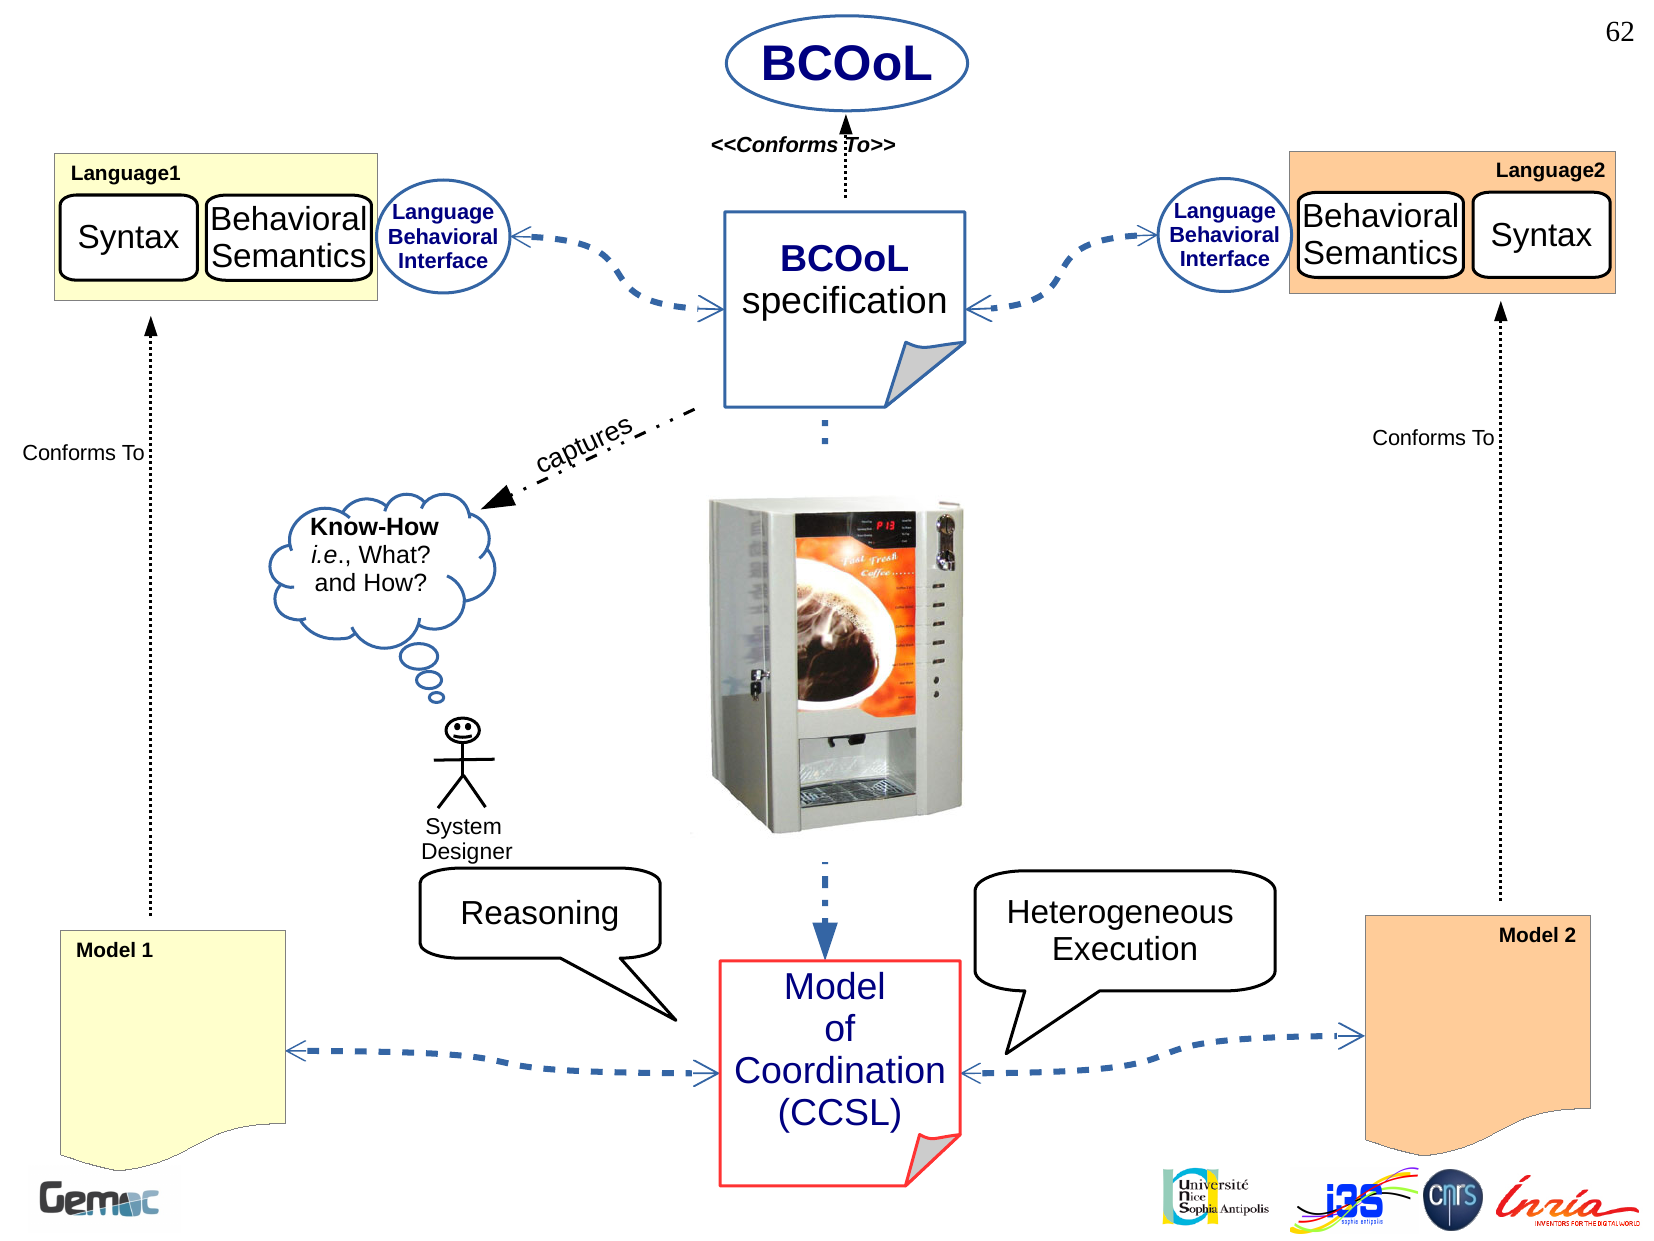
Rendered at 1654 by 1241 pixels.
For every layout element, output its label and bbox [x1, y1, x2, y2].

text_box [1158, 151, 1634, 294]
text_box [416, 671, 442, 689]
text_box [7, 433, 226, 598]
text_box [400, 643, 438, 670]
text_box [445, 718, 480, 743]
text_box [269, 494, 495, 649]
text_box [726, 15, 968, 111]
text_box [975, 870, 1276, 1054]
text_box [60, 930, 286, 1171]
text_box [1365, 915, 1621, 1156]
text_box [695, 125, 1024, 408]
text_box [429, 692, 444, 703]
text_box [54, 153, 510, 301]
picture [1137, 1150, 1647, 1241]
text_box [1357, 418, 1576, 583]
picture [690, 449, 976, 862]
text_box [720, 960, 961, 1186]
text_box [365, 778, 676, 1021]
